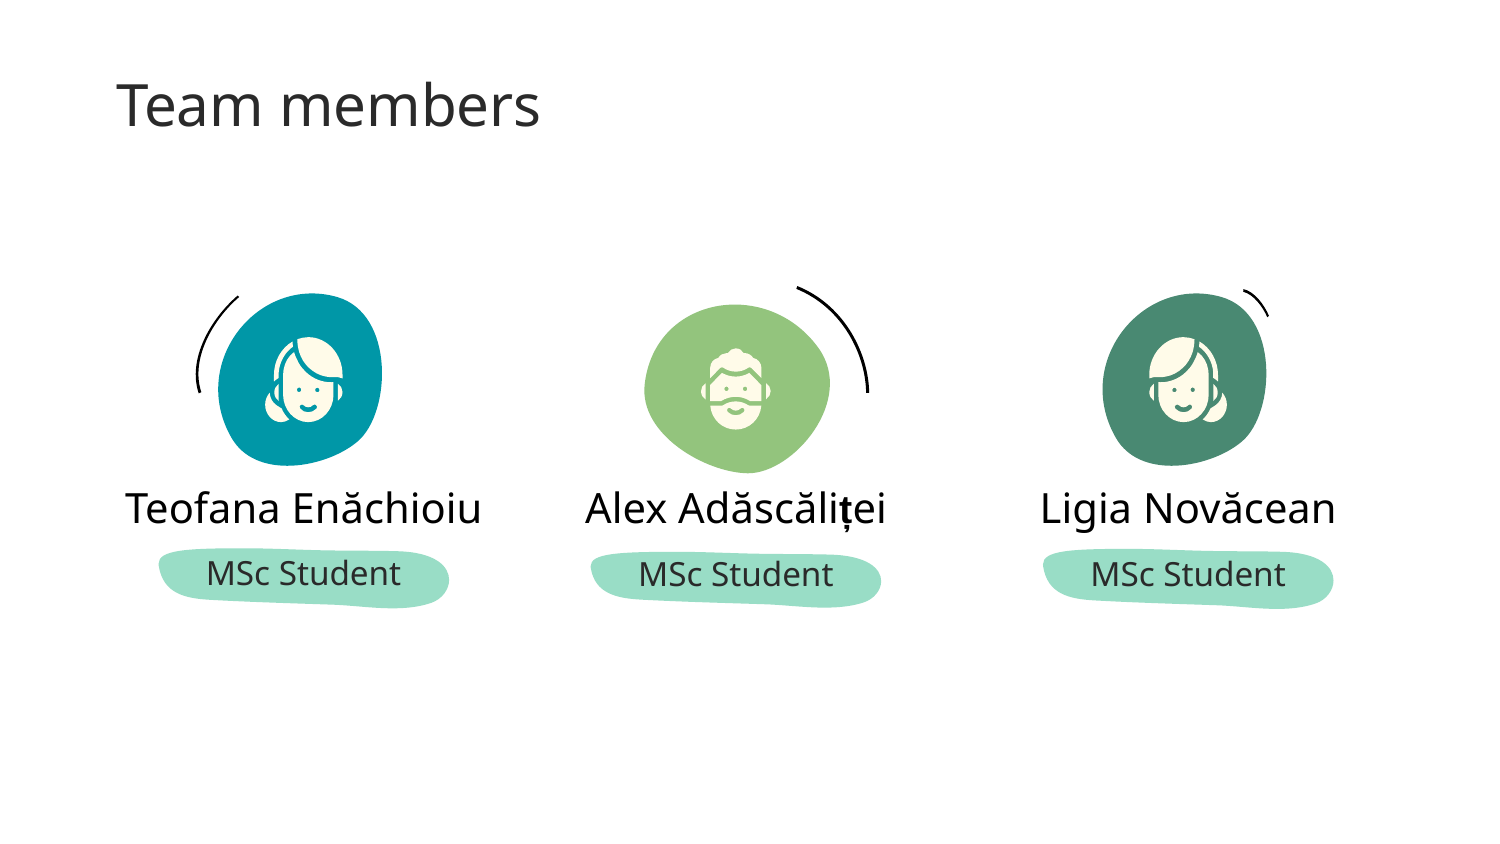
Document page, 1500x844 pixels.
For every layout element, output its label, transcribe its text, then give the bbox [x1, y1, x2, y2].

text_box Team members [101, 53, 1142, 178]
text_box [1243, 289, 1269, 318]
text_box MSc Student [605, 555, 867, 609]
text_box [195, 295, 240, 394]
text_box Alex Adăscăliței [520, 480, 973, 534]
text_box [606, 551, 838, 555]
text_box [218, 293, 382, 466]
text_box [1042, 552, 1057, 591]
text_box Teofana Enăchioiu [88, 478, 520, 536]
text_box [796, 286, 870, 393]
text_box [590, 555, 605, 591]
text_box [435, 559, 450, 602]
text_box [1319, 559, 1334, 603]
text_box [644, 304, 830, 474]
text_box [1102, 293, 1267, 466]
text_box MSc Student [173, 550, 435, 608]
text_box MSc Student [1057, 551, 1319, 608]
text_box [158, 552, 173, 591]
text_box Ligia Novăcean [1013, 479, 1364, 536]
text_box [867, 562, 882, 602]
